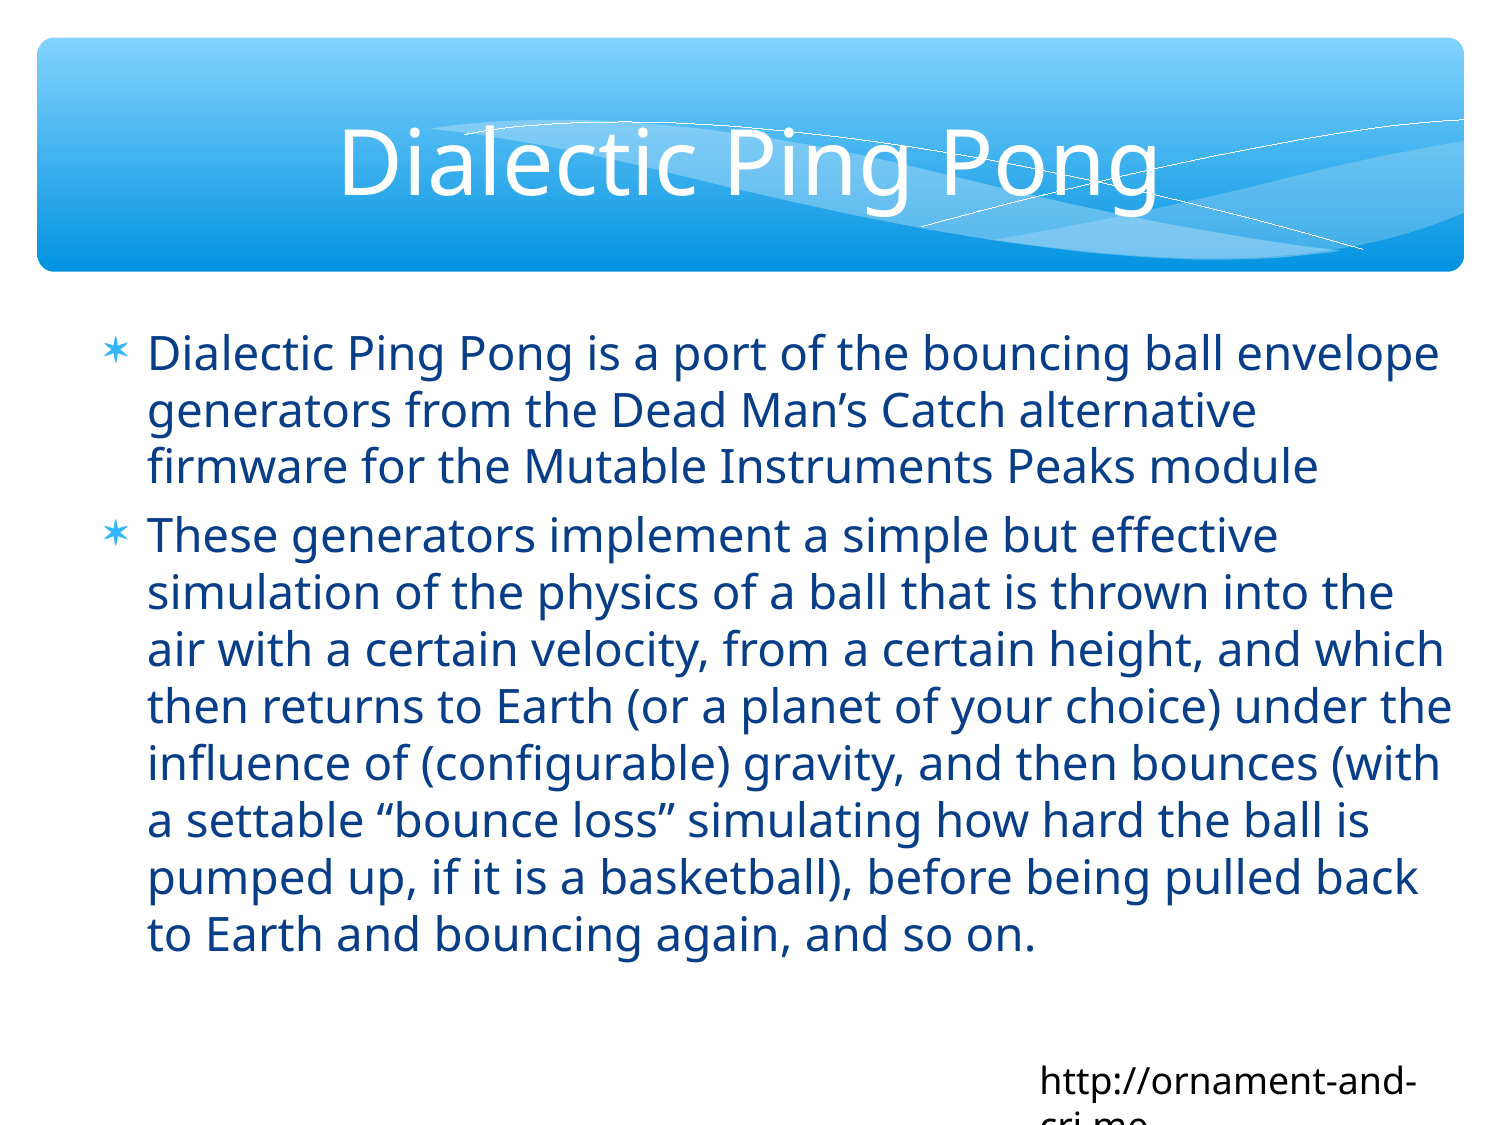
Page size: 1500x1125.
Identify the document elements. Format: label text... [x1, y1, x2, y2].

text_box http://ornament-and-cri.me [1024, 1050, 1486, 1110]
list Dialectic Ping Pong is a port of the bouncing ball envelope generators from the Dead Man’s Catch alternative firmware for the Mutable Instruments Peaks module These generators implement a simple but effective simulation of the physics of a ball that is thrown into the air with a certain velocity, from a certain height, and which then returns to Earth (or a planet of your choice) under the influence of (configurable) gravity, and then bounces (with a settable “bounce loss” simulating how hard the ball is pumped up, if it is a basketball), before being pulled back to Earth and bouncing again, and so on. [89, 314, 1471, 1051]
title Dialectic Ping Pong [75, 40, 1426, 276]
